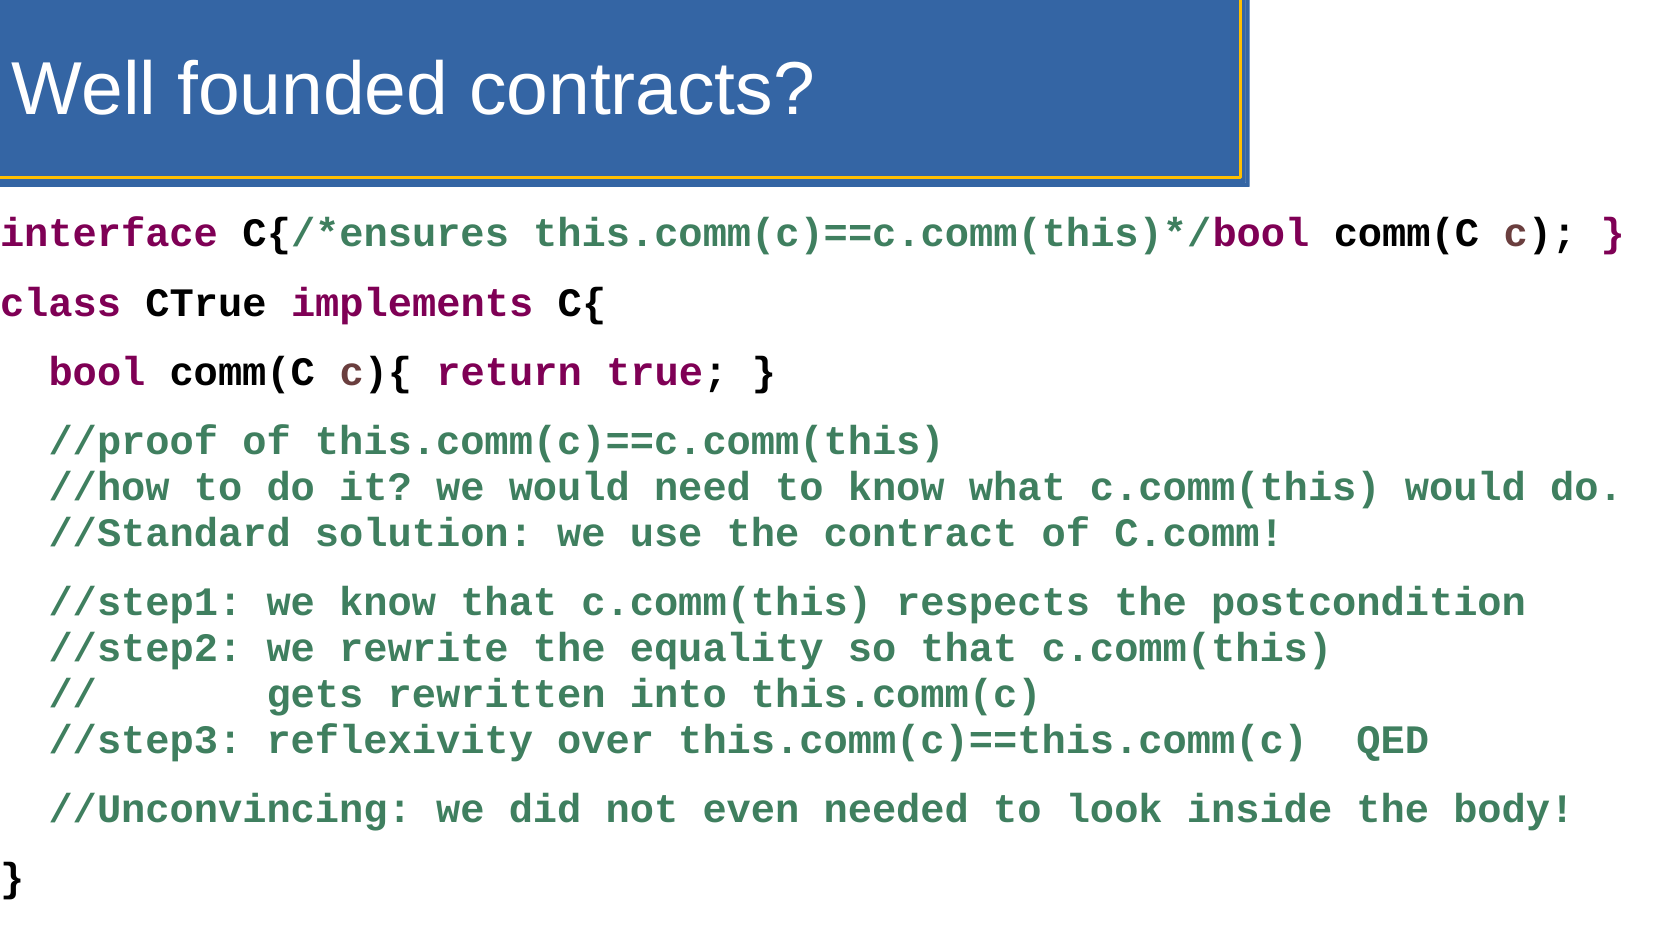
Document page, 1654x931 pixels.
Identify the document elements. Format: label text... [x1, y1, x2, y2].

title Well founded contracts? [11, 14, 1164, 163]
list interface C{/*ensures this.comm(c)==c.comm(this)*/bool comm(C c); } class CTrue implements C{ bool comm(C c){ return true; } //proof of this.comm(c)==c.comm(this) //how to do it? we would need to know what c.comm(this) would do. //Standard solution: we use the contract of C.comm! //step1: we know that c.comm(this) respects the postcondition //step2: we rewrite the equality so that c.comm(this) // gets rewritten into this.comm(c) //step3: reflexivity over this.comm(c)==this.comm(c) QED //Unconvincing: we did not even needed to look inside the body! } [0, 213, 1651, 919]
